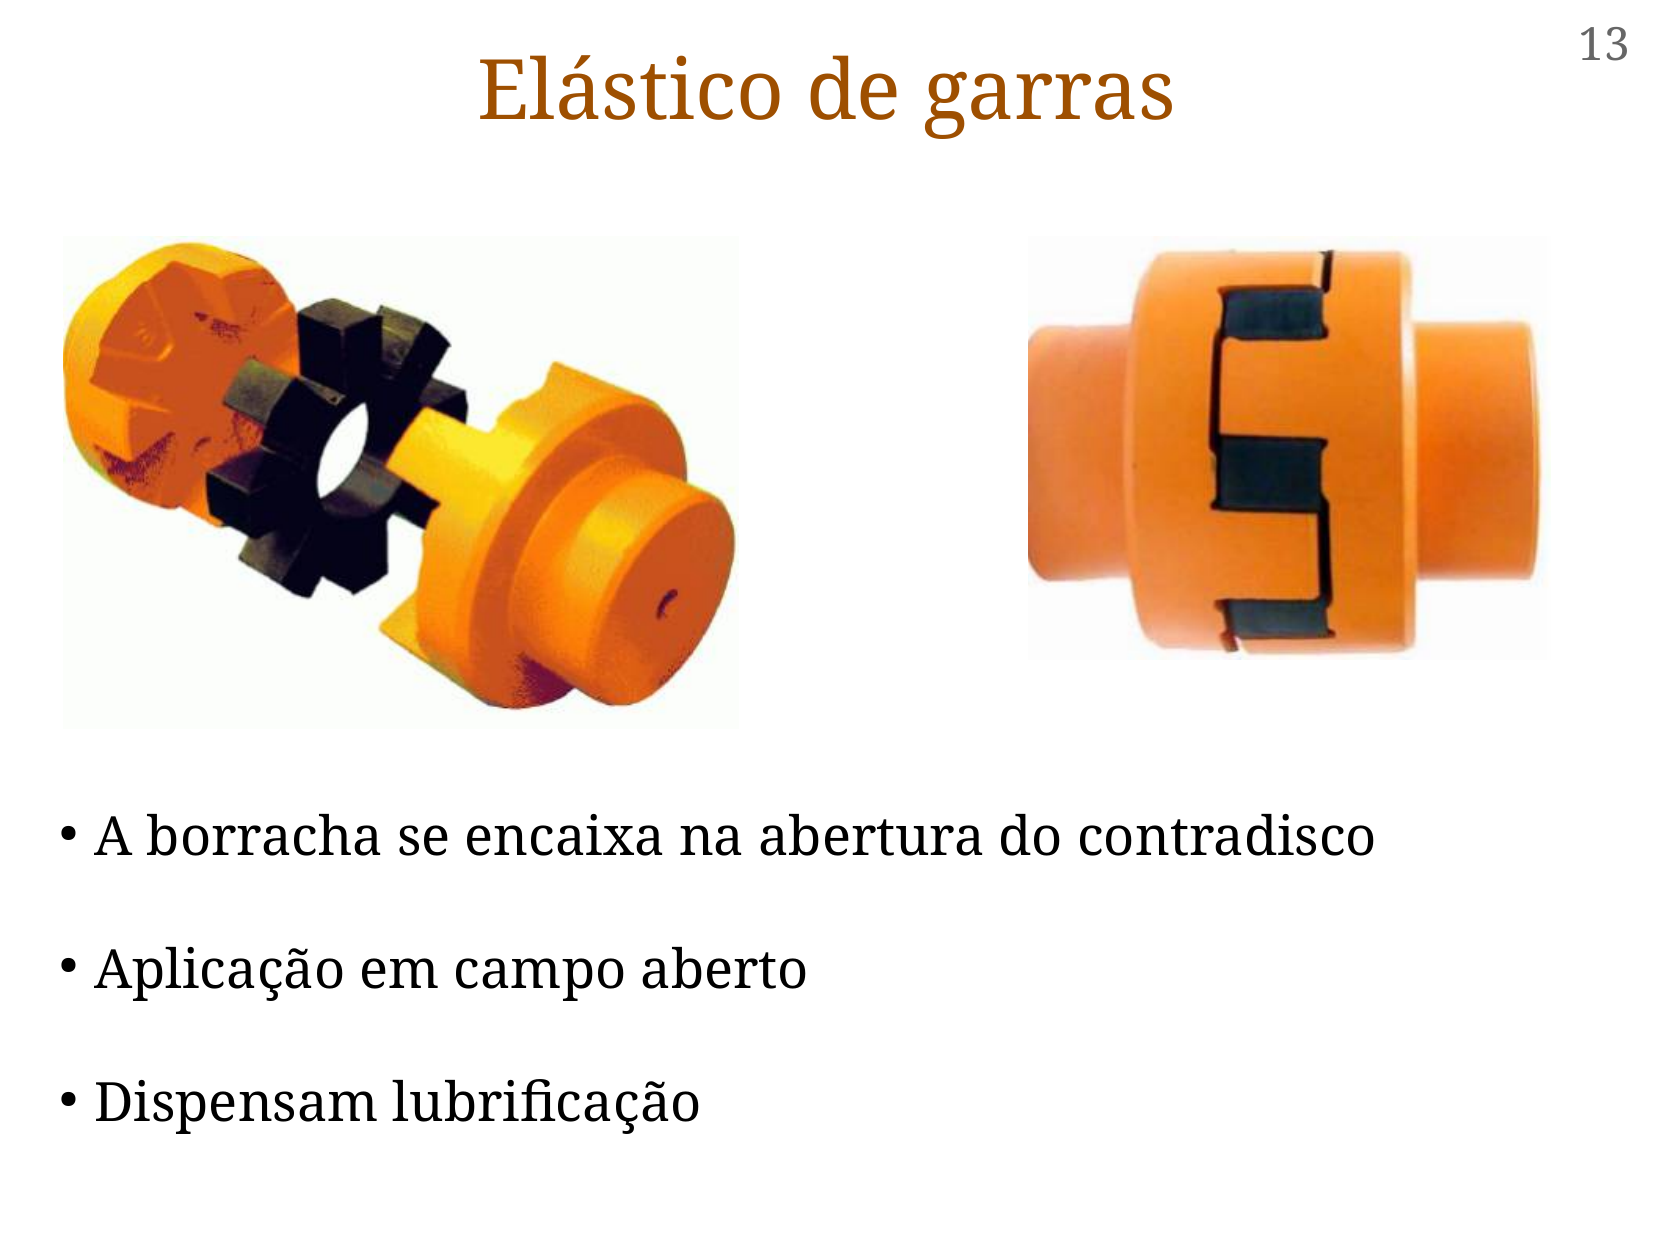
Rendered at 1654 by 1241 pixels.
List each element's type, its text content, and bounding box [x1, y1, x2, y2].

title Elástico de garras [59, 29, 1595, 148]
list A borracha se encaixa na abertura do contradisco Aplicação em campo aberto Dispensam lubrificação [59, 797, 1595, 1211]
picture [63, 236, 739, 729]
picture [1028, 236, 1551, 660]
